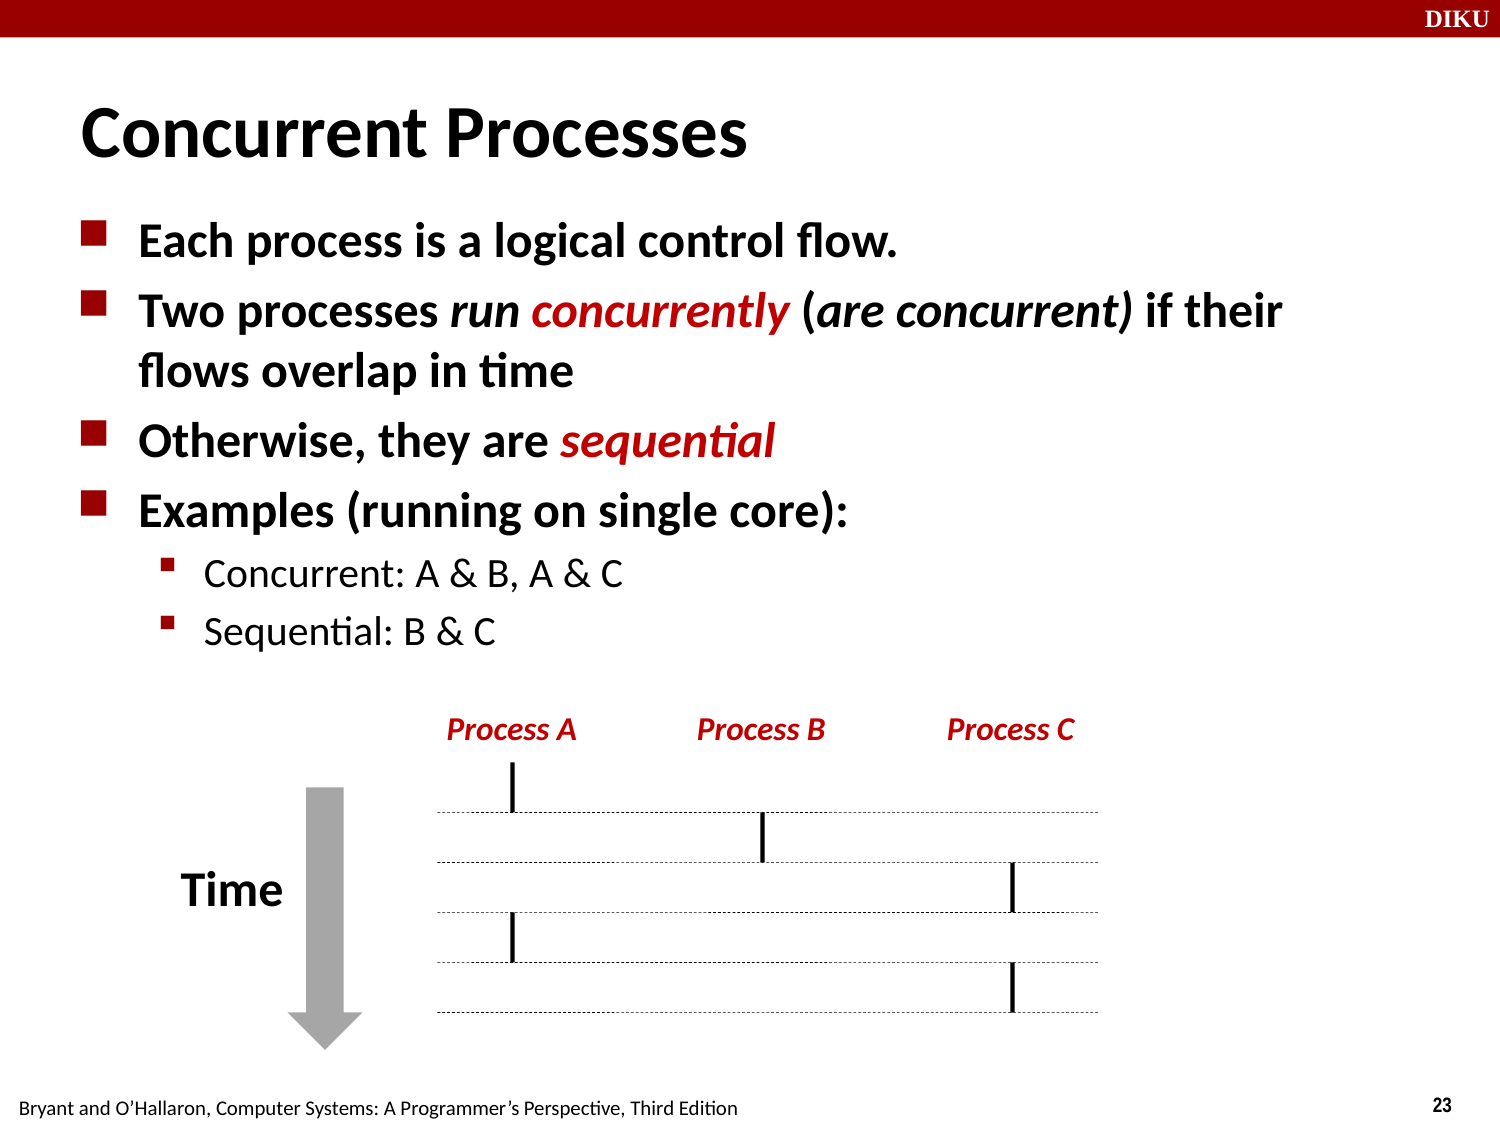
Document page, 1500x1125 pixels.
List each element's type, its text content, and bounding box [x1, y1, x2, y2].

text_box Concurrent Processes [66, 80, 1063, 175]
text_box [287, 787, 363, 1050]
text_box Process C [932, 699, 1090, 755]
text_box Each process is a logical control flow. Two processes run concurrently (are concurrent) if their flows overlap in time Otherwise, they are sequential Examples (running on single core): Concurrent: A & B, A & C Sequential: B & C [67, 199, 1363, 625]
text_box Time [165, 849, 300, 925]
text_box Process B [682, 699, 841, 755]
text_box Process A [431, 699, 593, 755]
